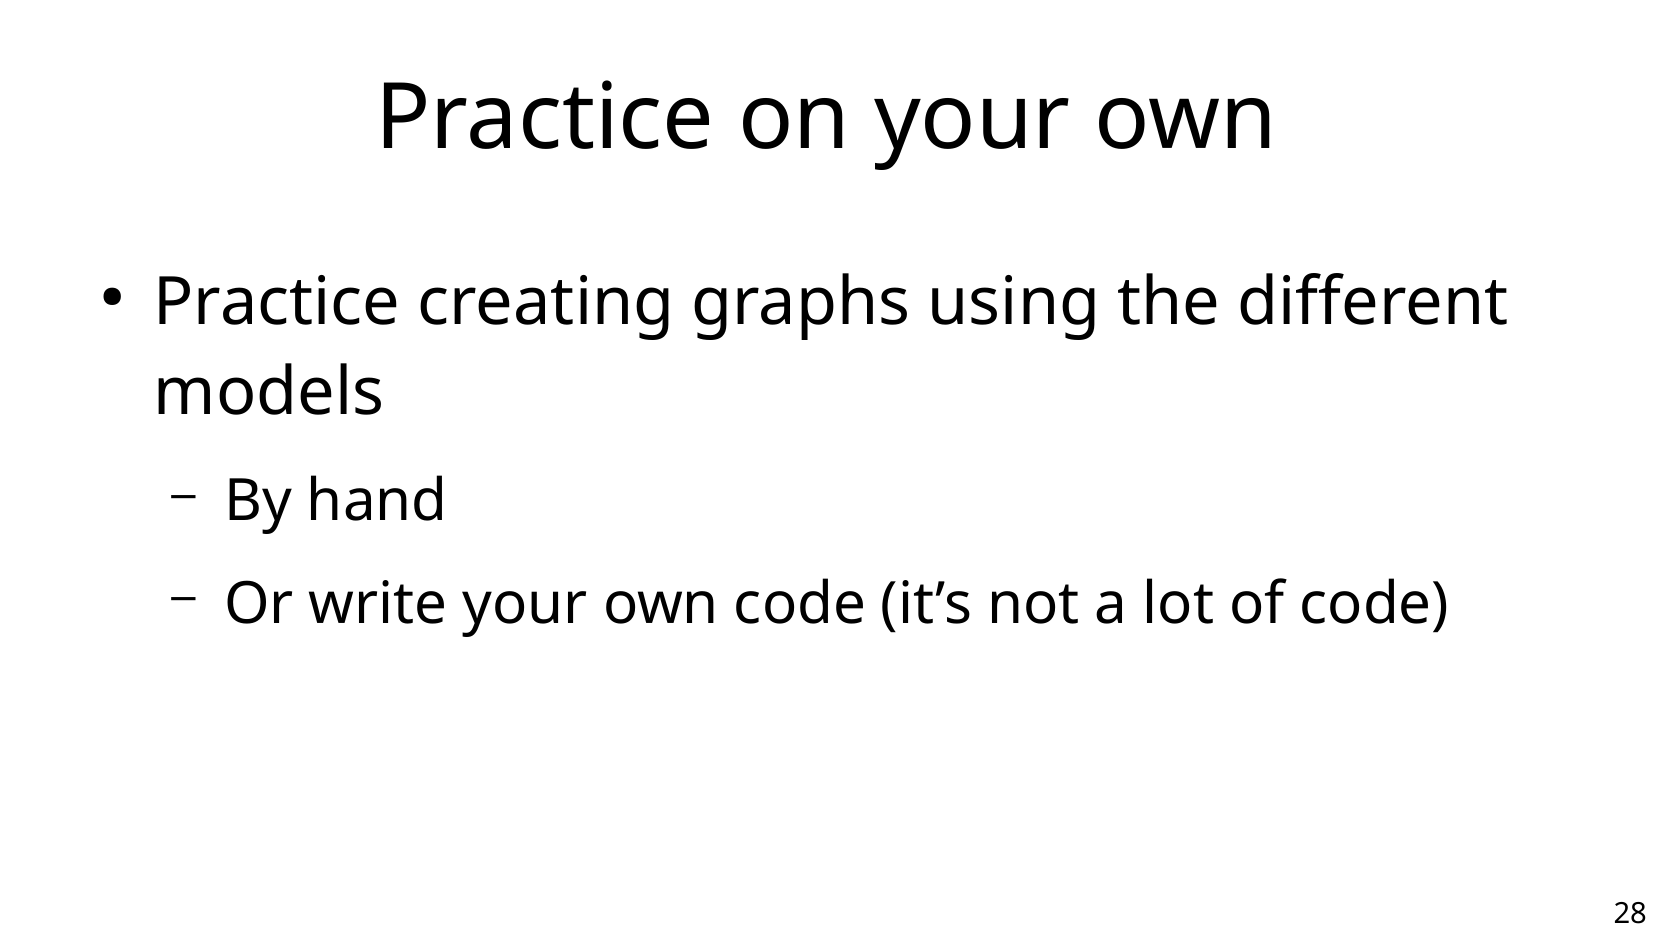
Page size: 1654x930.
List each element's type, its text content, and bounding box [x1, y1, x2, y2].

title Practice on your own [82, 1, 1571, 225]
list Practice creating graphs using the different models By hand Or write your own code (it’s not a lot of code) [82, 252, 1571, 793]
